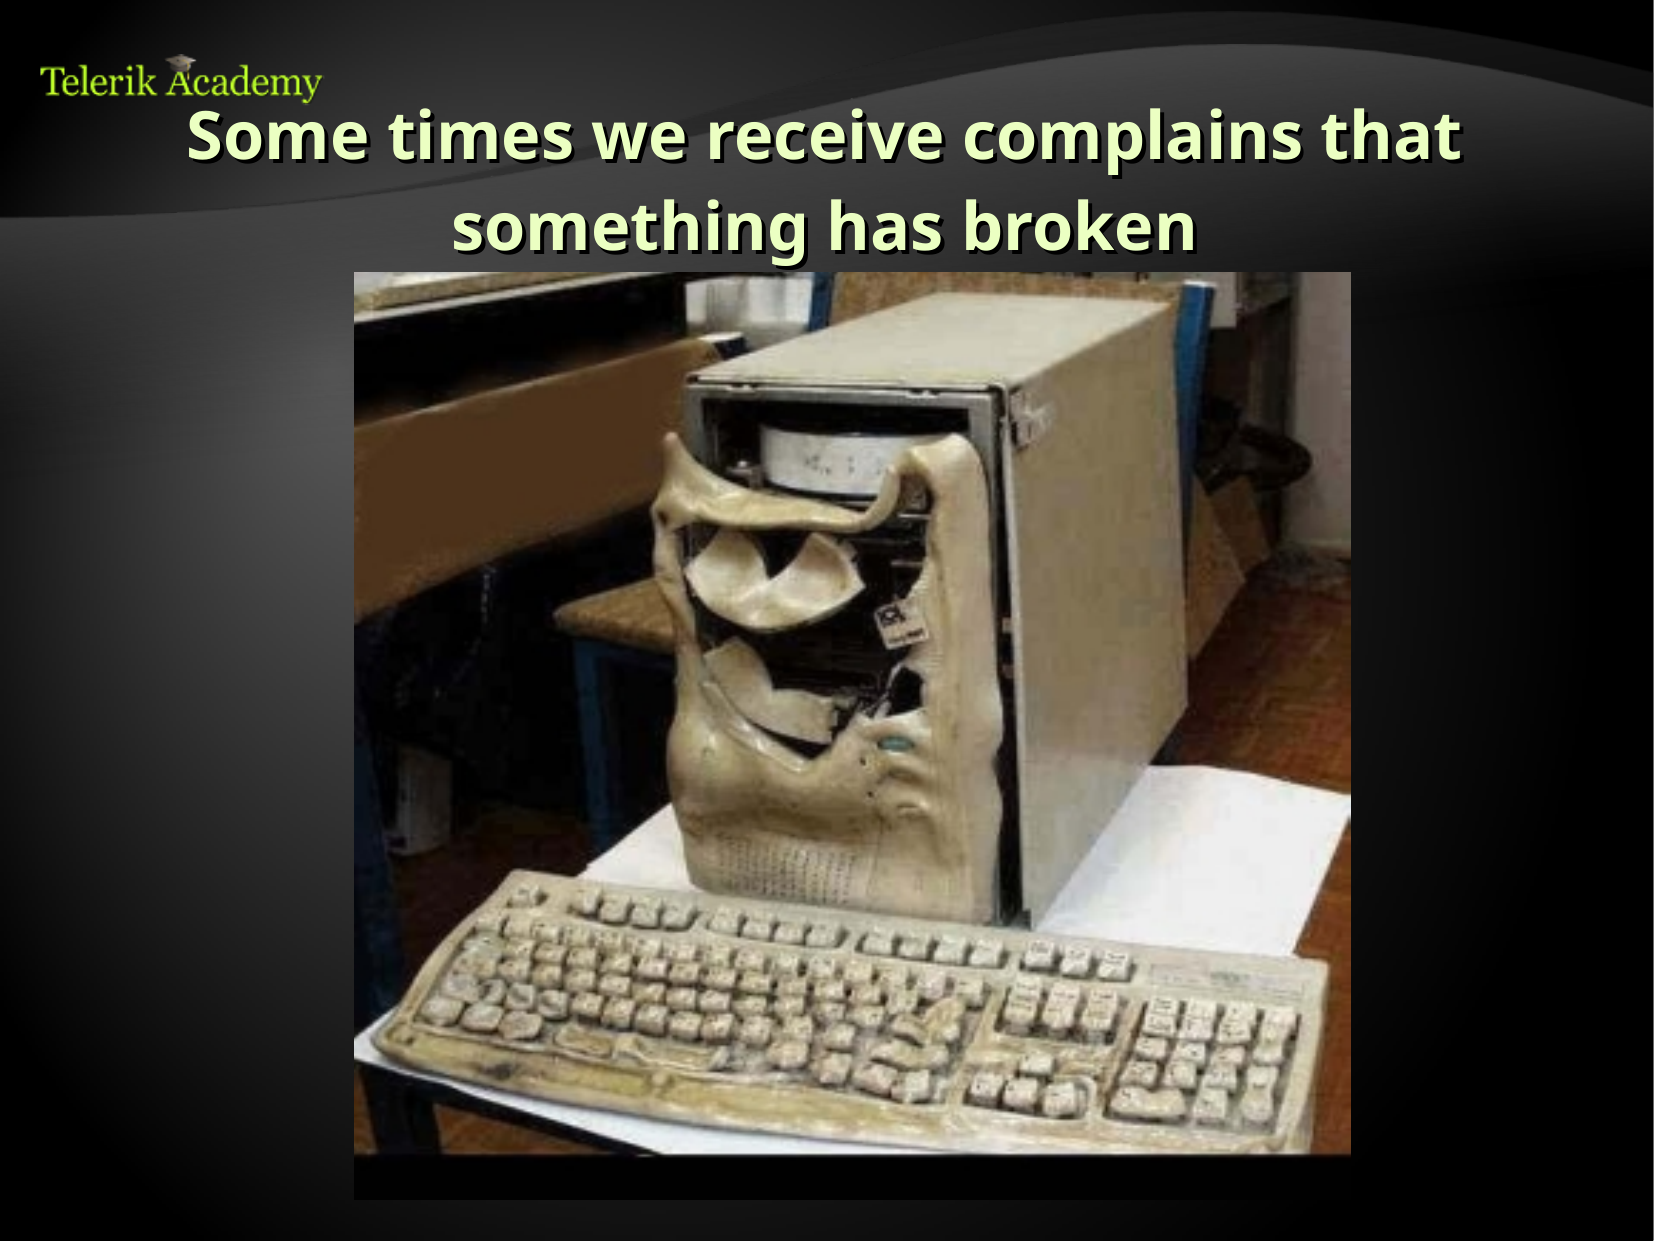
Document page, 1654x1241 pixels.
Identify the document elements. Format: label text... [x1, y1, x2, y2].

picture [0, 0, 1654, 1241]
title Some times we receive complains that something has broken [45, 89, 1606, 270]
